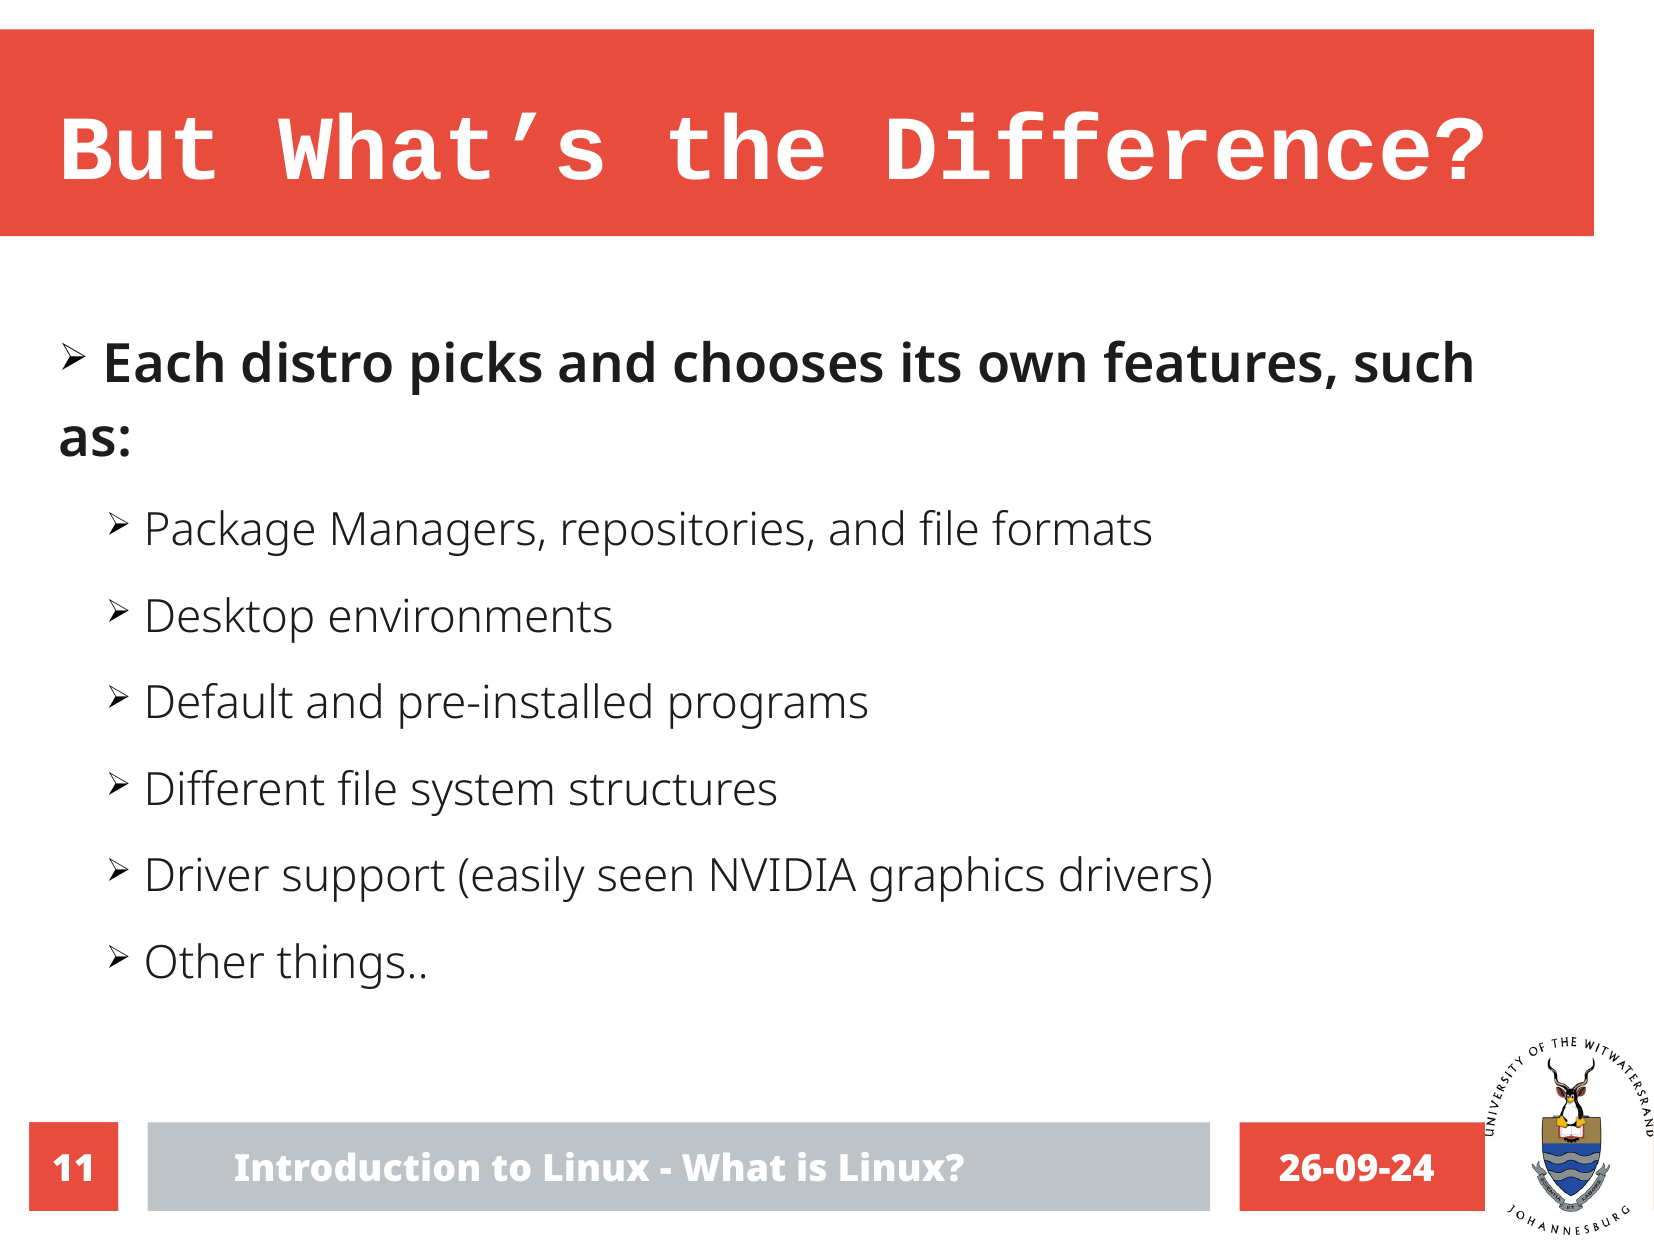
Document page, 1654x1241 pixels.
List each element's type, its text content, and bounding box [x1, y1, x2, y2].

title But What’s the Difference? [58, 59, 1594, 207]
list Each distro picks and chooses its own features, such as: Package Managers, repositories, and file formats Desktop environments Default and pre-installed programs Different file system structures Driver support (easily seen NVIDIA graphics drivers) Other things.. [58, 324, 1565, 1093]
picture [1485, 1037, 1654, 1235]
